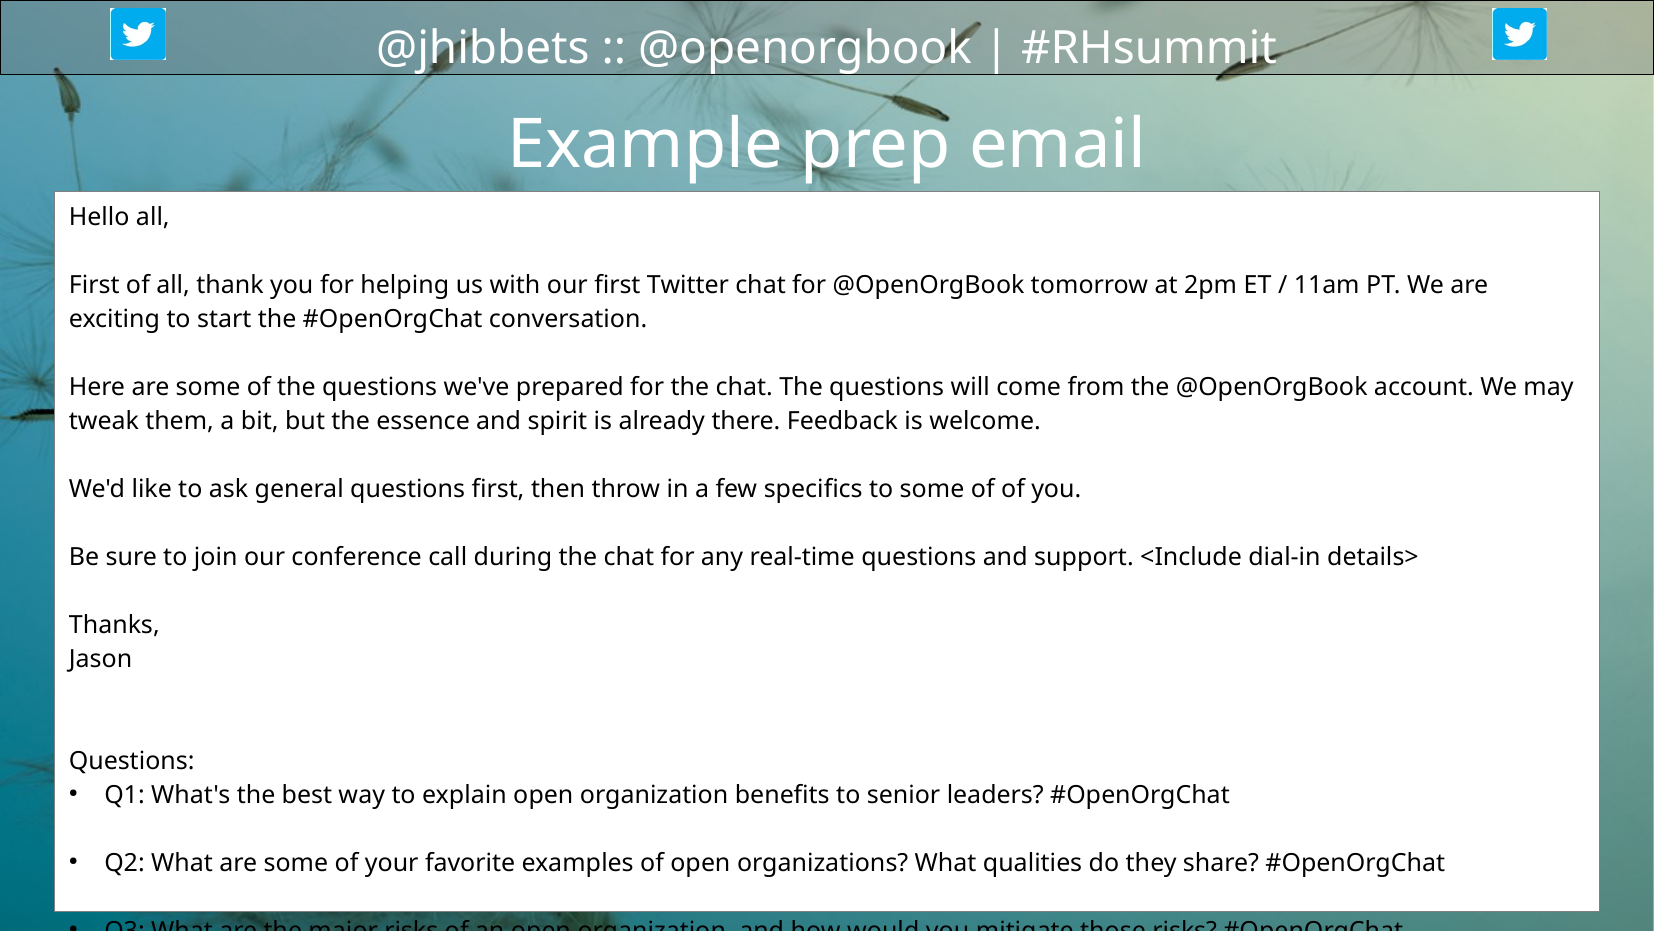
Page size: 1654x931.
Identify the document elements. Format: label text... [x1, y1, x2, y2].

picture [124, 22, 154, 46]
picture [1243, 923, 1255, 931]
picture [0, 75, 1654, 931]
text_box Hello all, First of all, thank you for helping us with our first Twitter chat for @OpenOrgBook tomorrow at 2pm ET / 11am PT. We are exciting to start the #OpenOrgChat conversation. Here are some of the questions we've prepared for the chat. The questions will come from the @OpenOrgBook account. We may tweak them, a bit, but the essence and spirit is already there. Feedback is welcome. We'd like to ask general questions first, then throw in a few specifics to some of of you. Be sure to join our conference call during the chat for any real-time questions and support. <Include dial-in details> Thanks, Jason Questions: Q1: What's the best way to explain open organization benefits to senior leaders? #OpenOrgChat Q2: What are some of your favorite examples of open organizations? What qualities do they share? #OpenOrgChat Q3: What are the major risks of an open organization, and how would you mitigate those risks? #OpenOrgChat [54, 191, 1600, 912]
title Example prep email [82, 63, 1571, 191]
picture [1506, 22, 1535, 46]
picture [1307, 923, 1319, 931]
picture [108, 923, 120, 931]
